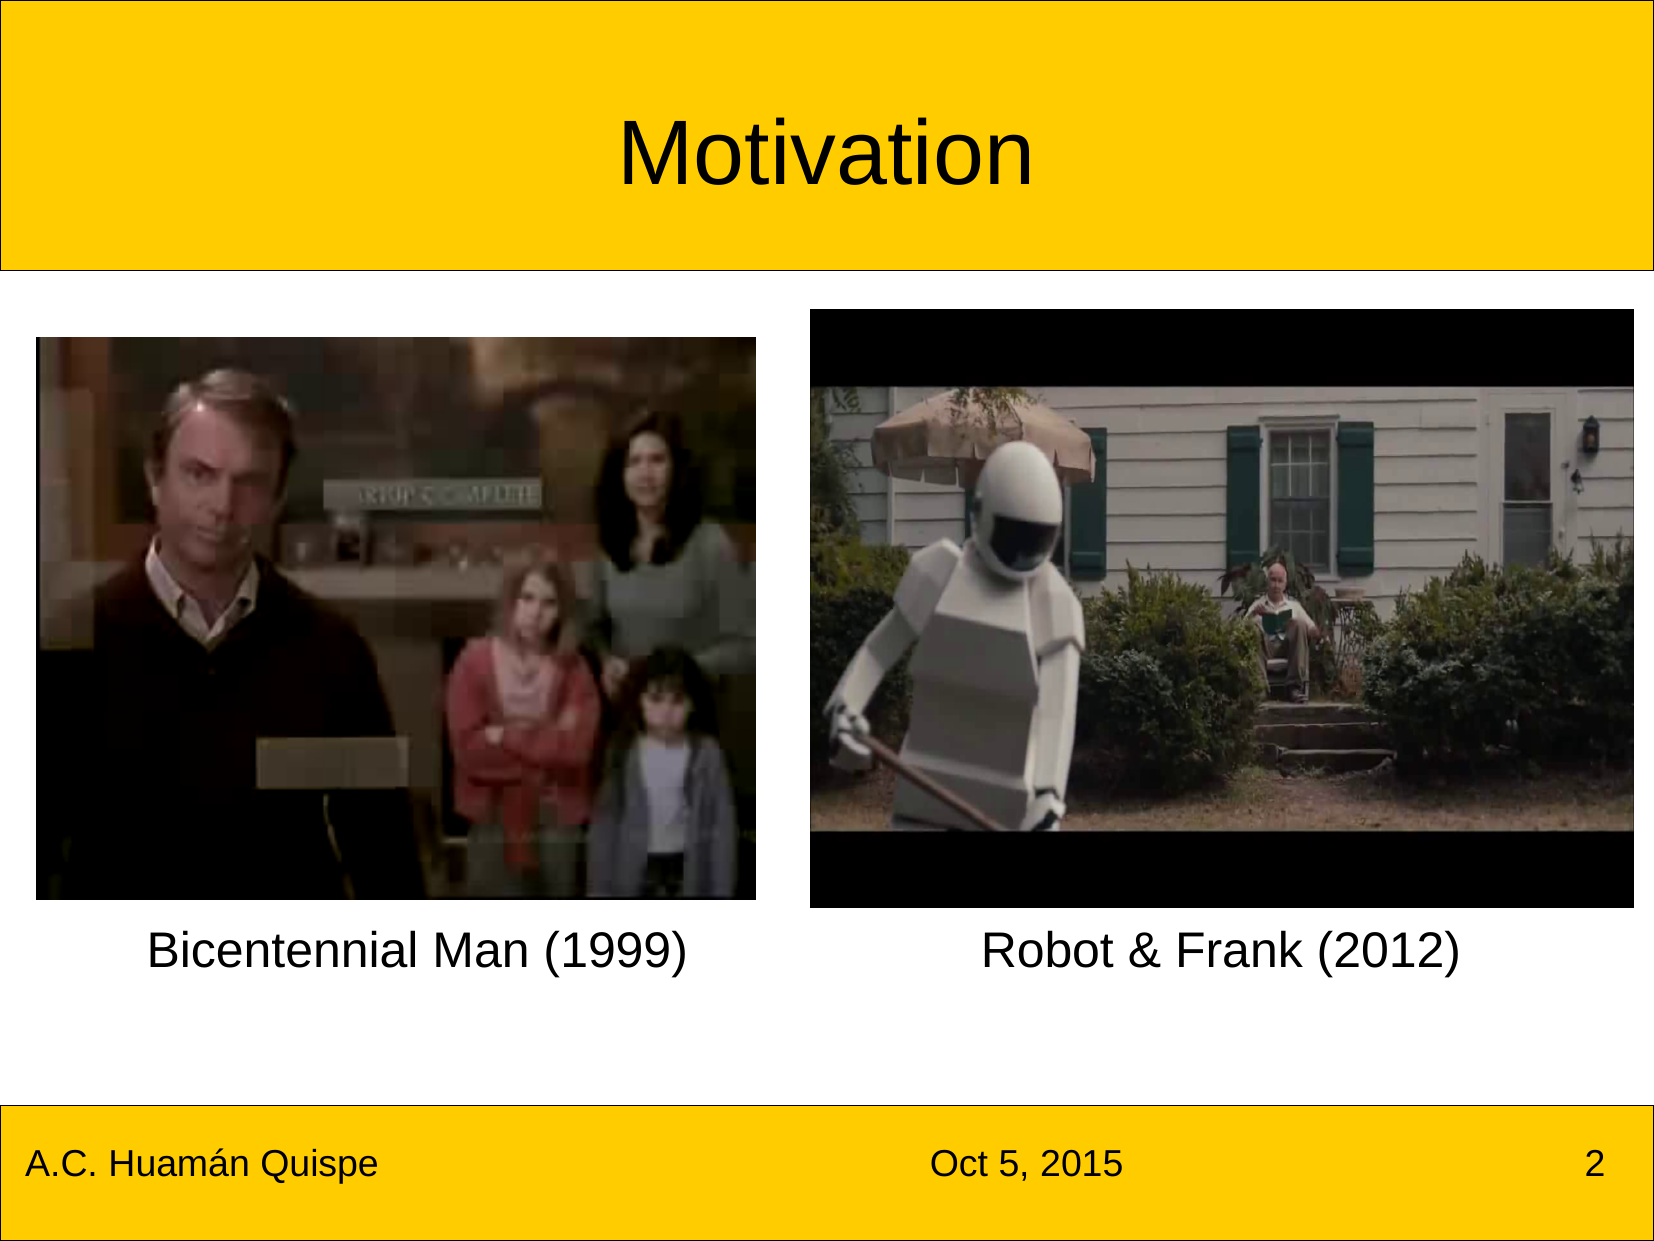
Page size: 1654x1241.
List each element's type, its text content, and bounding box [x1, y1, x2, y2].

text_box [809, 308, 1635, 909]
title Motivation [82, 49, 1571, 257]
text_box [35, 336, 756, 901]
text_box Bicentennial Man (1999) Robot & Frank (2012) [90, 915, 1591, 986]
